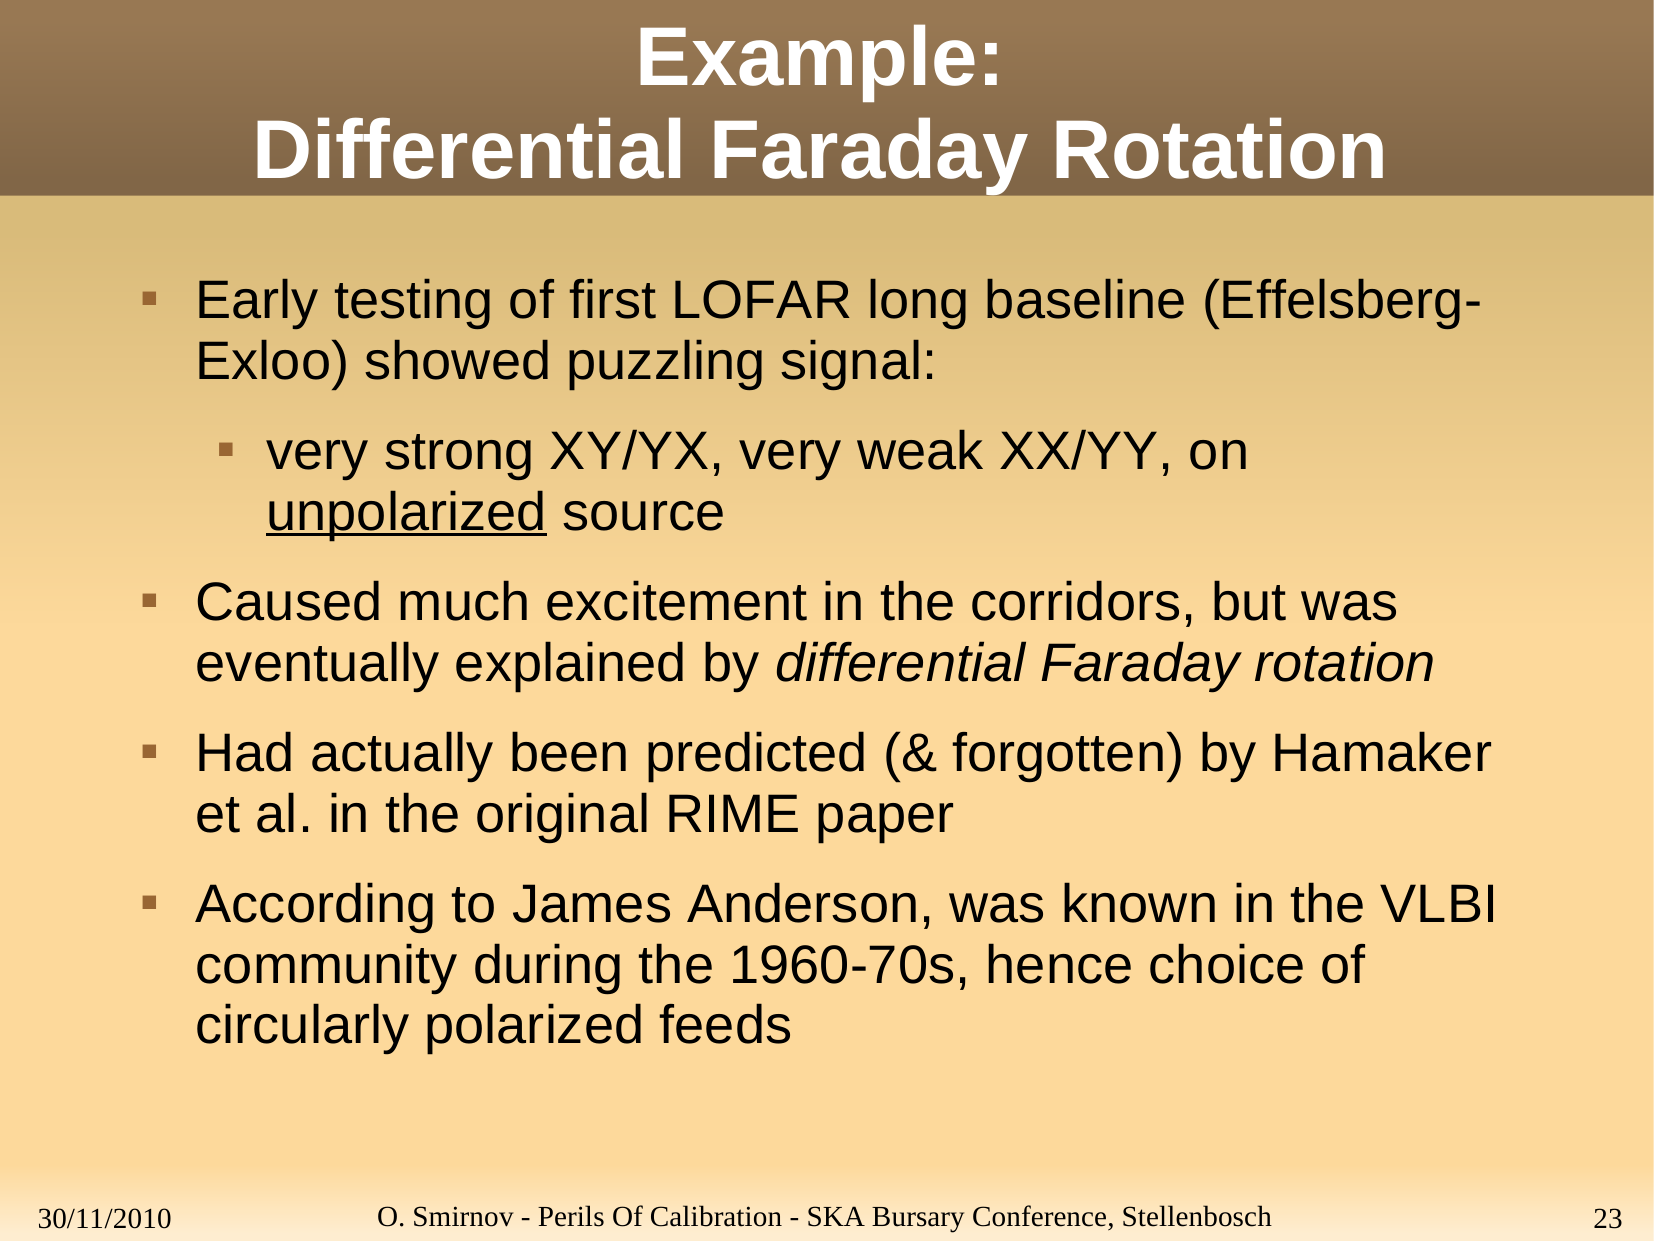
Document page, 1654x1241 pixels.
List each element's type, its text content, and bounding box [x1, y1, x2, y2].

picture [0, 0, 1654, 1241]
title Example: Differential Faraday Rotation [76, 0, 1565, 208]
list Early testing of first LOFAR long baseline (Effelsberg-Exloo) showed puzzling signal: very strong XY/YX, very weak XX/YY, on unpolarized source Caused much excitement in the corridors, but was eventually explained by differential Faraday rotation Had actually been predicted (& forgotten) by Hamaker et al. in the original RIME paper According to James Anderson, was known in the VLBI community during the 1960-70s, hence choice of circularly polarized feeds [124, 269, 1537, 1128]
